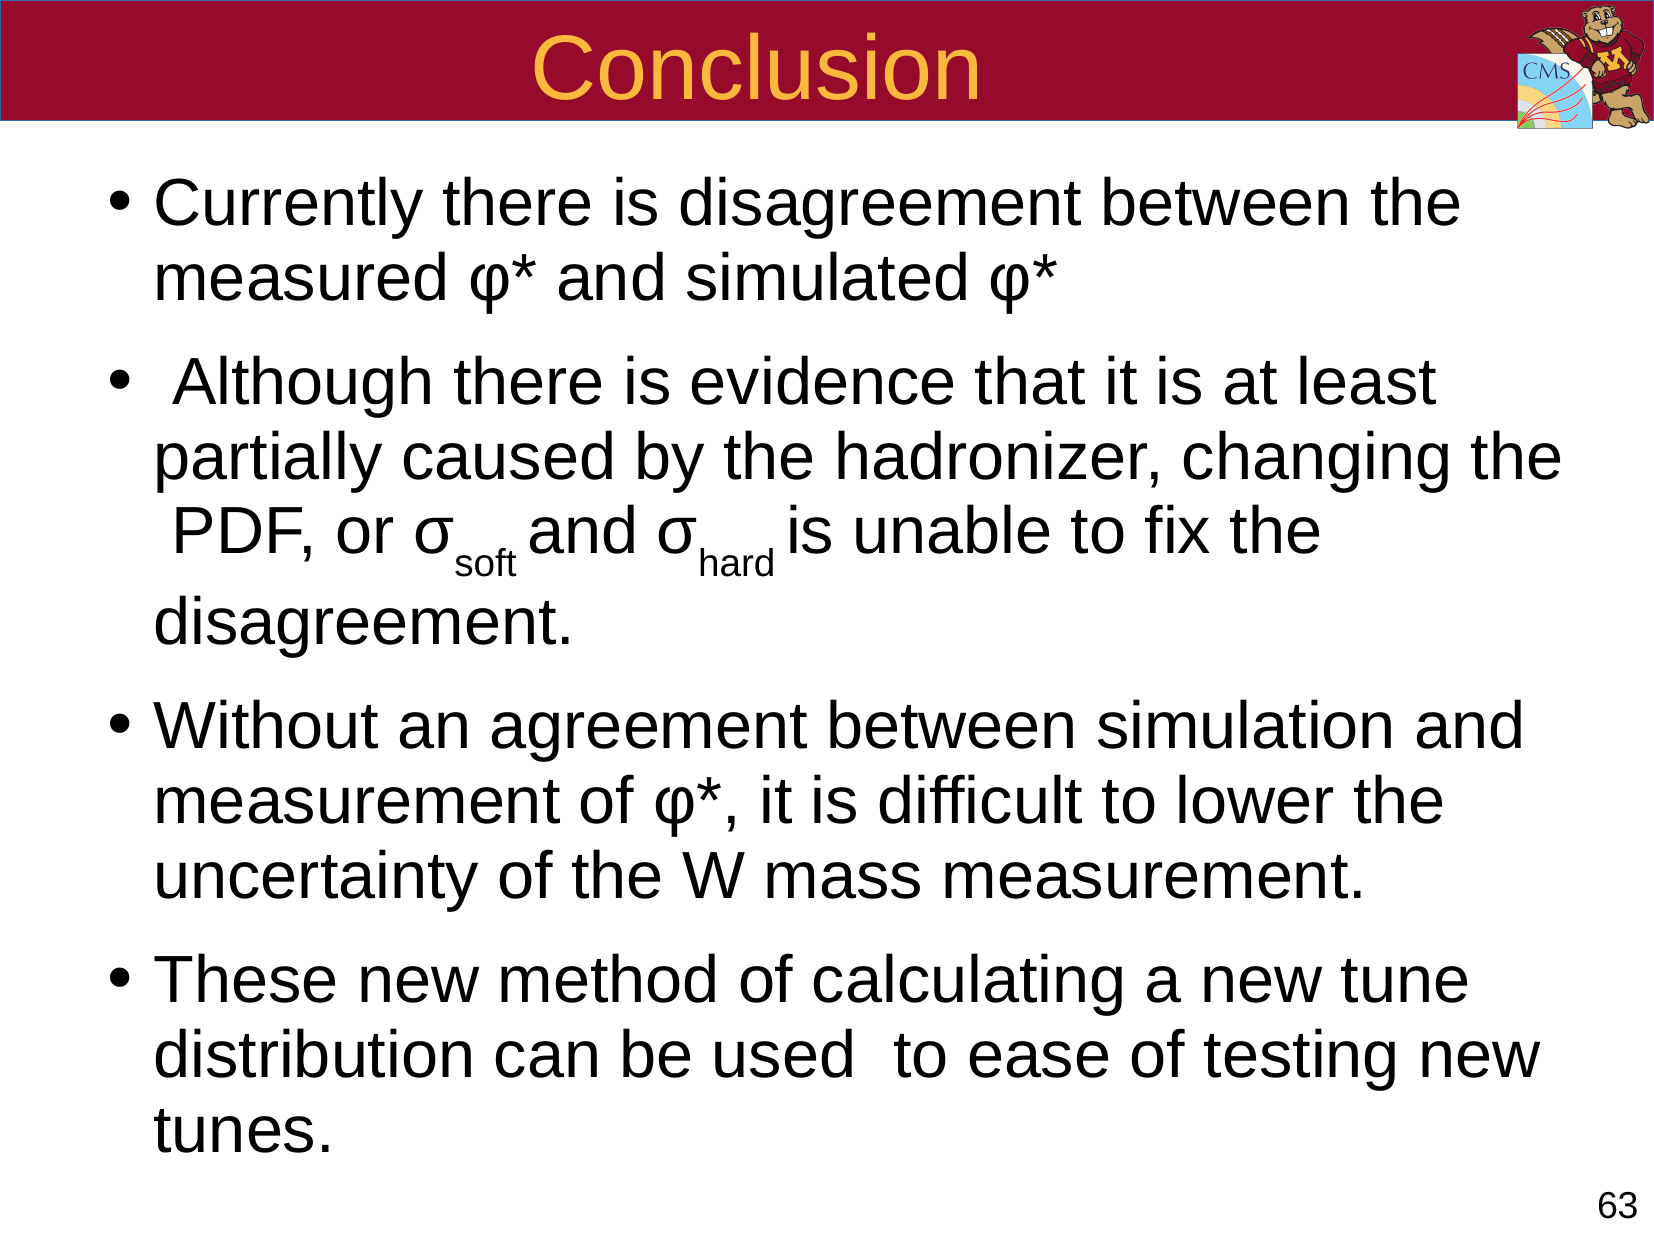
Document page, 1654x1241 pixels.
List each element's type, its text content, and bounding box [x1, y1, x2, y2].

list Currently there is disagreement between the measured φ* and simulated φ* Although there is evidence that it is at least partially caused by the hadronizer, changing the PDF, or σsoft and σhard is unable to fix the disagreement. Without an agreement between simulation and measurement of φ*, it is difficult to lower the uncertainty of the W mass measurement. These new method of calculating a new tune distribution can be used to ease of testing new tunes. [82, 165, 1571, 885]
title Conclusion [0, 15, 1516, 121]
picture [1515, 0, 1652, 135]
